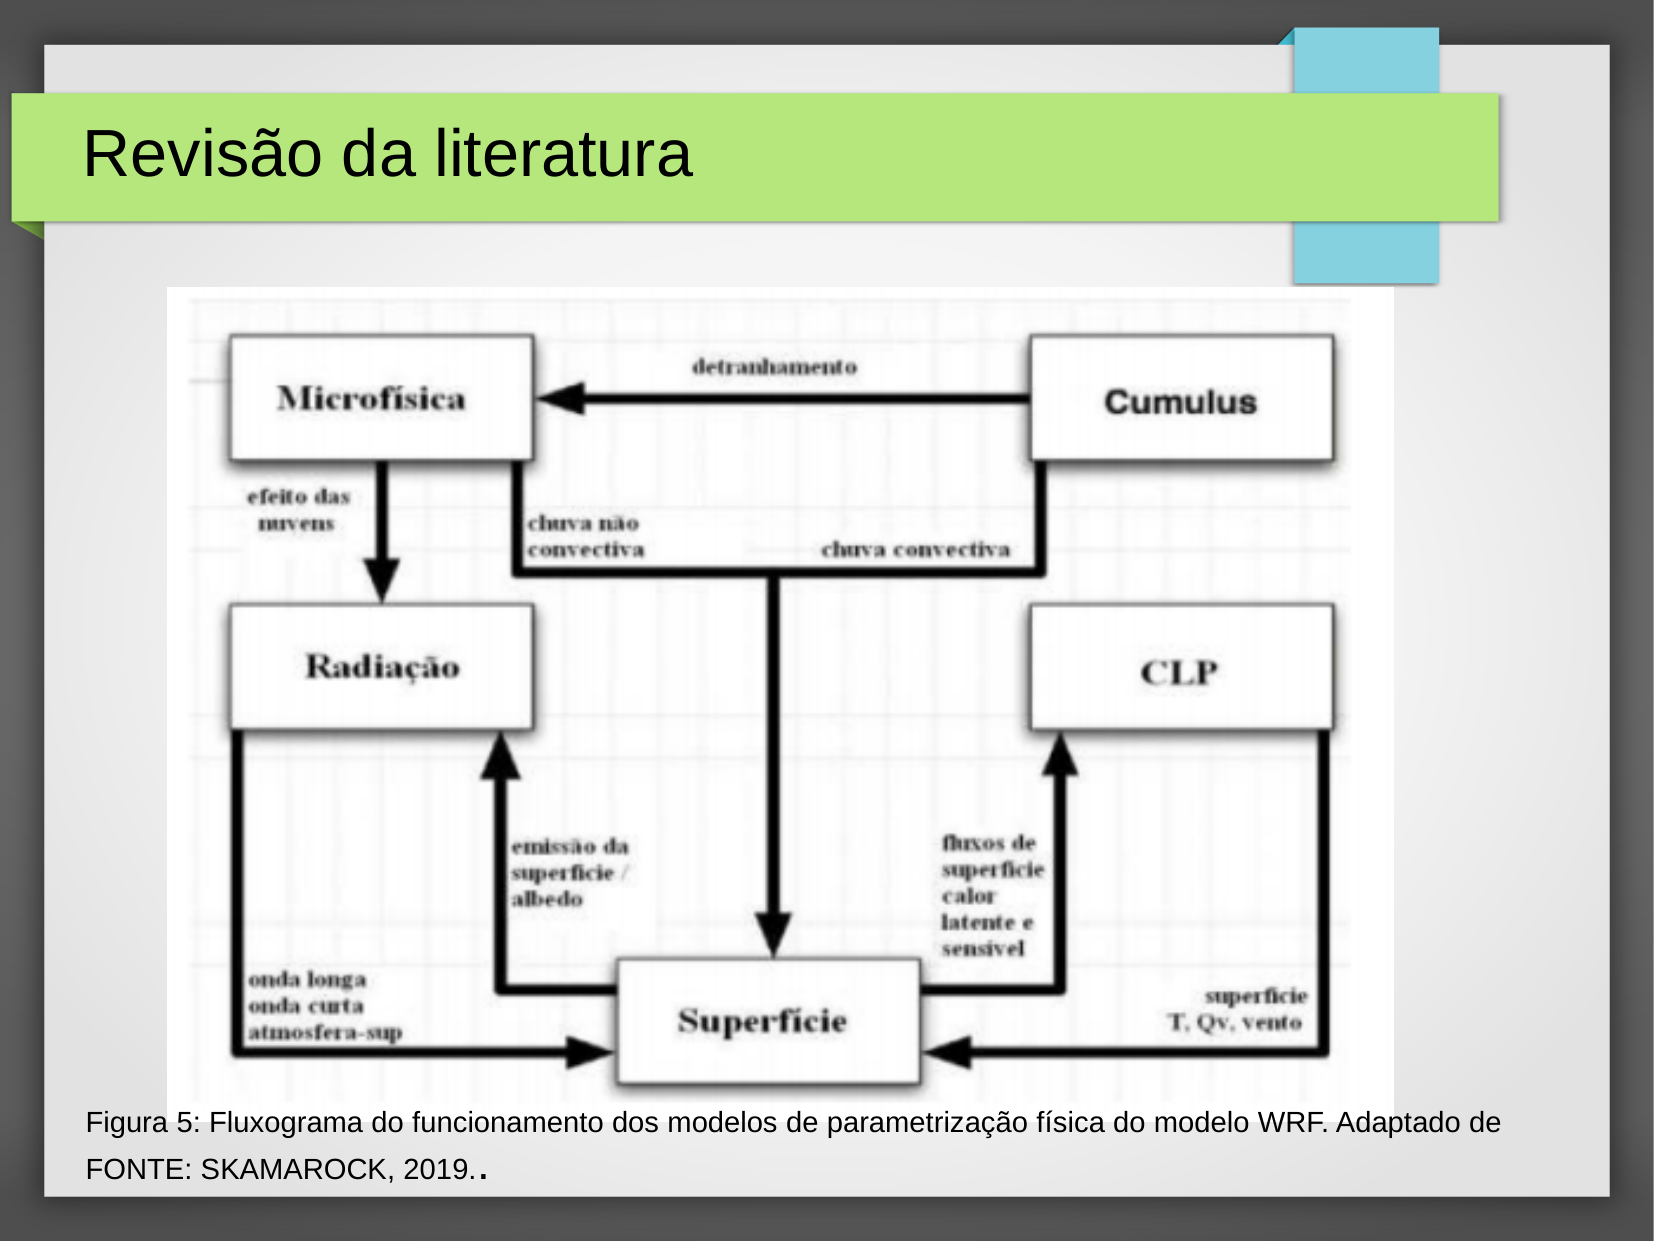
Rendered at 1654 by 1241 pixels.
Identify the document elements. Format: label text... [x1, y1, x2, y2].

text_box Figura 5: Fluxograma do funcionamento dos modelos de parametrização física do modelo WRF. Adaptado de FONTE: SKAMAROCK, 2019.. [70, 1098, 1595, 1221]
picture [0, 0, 1654, 1241]
title Revisão da literatura [82, 94, 1264, 213]
